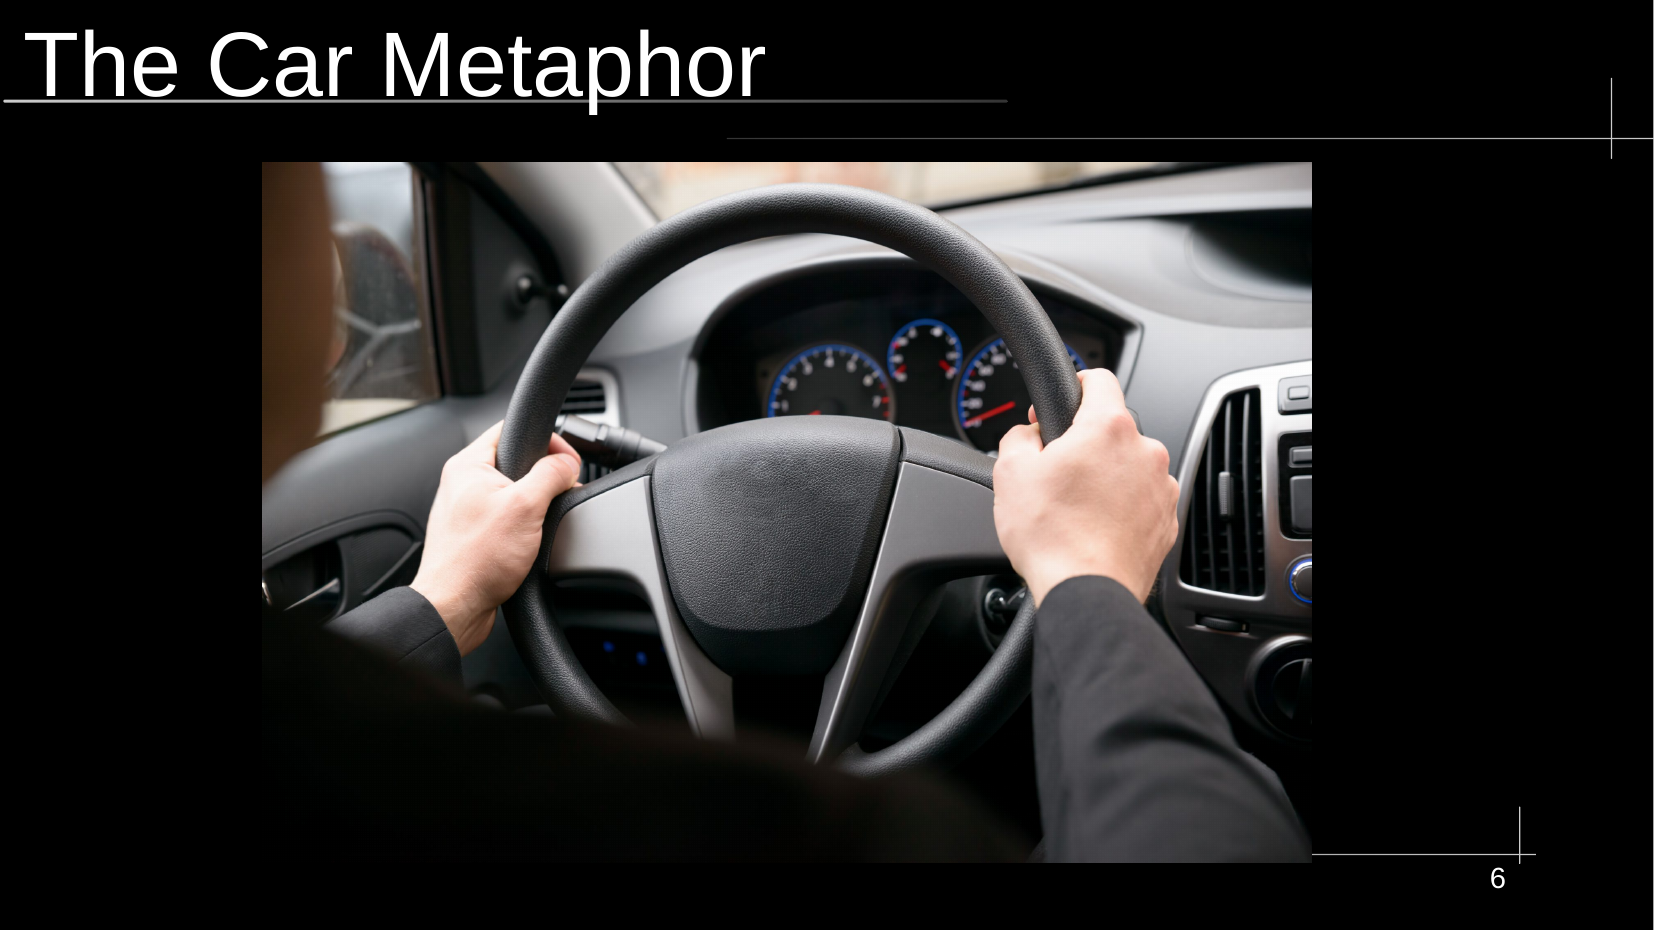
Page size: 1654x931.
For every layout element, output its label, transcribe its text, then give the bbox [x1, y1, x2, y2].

title The Car Metaphor [23, 11, 1589, 119]
picture [262, 162, 1312, 863]
